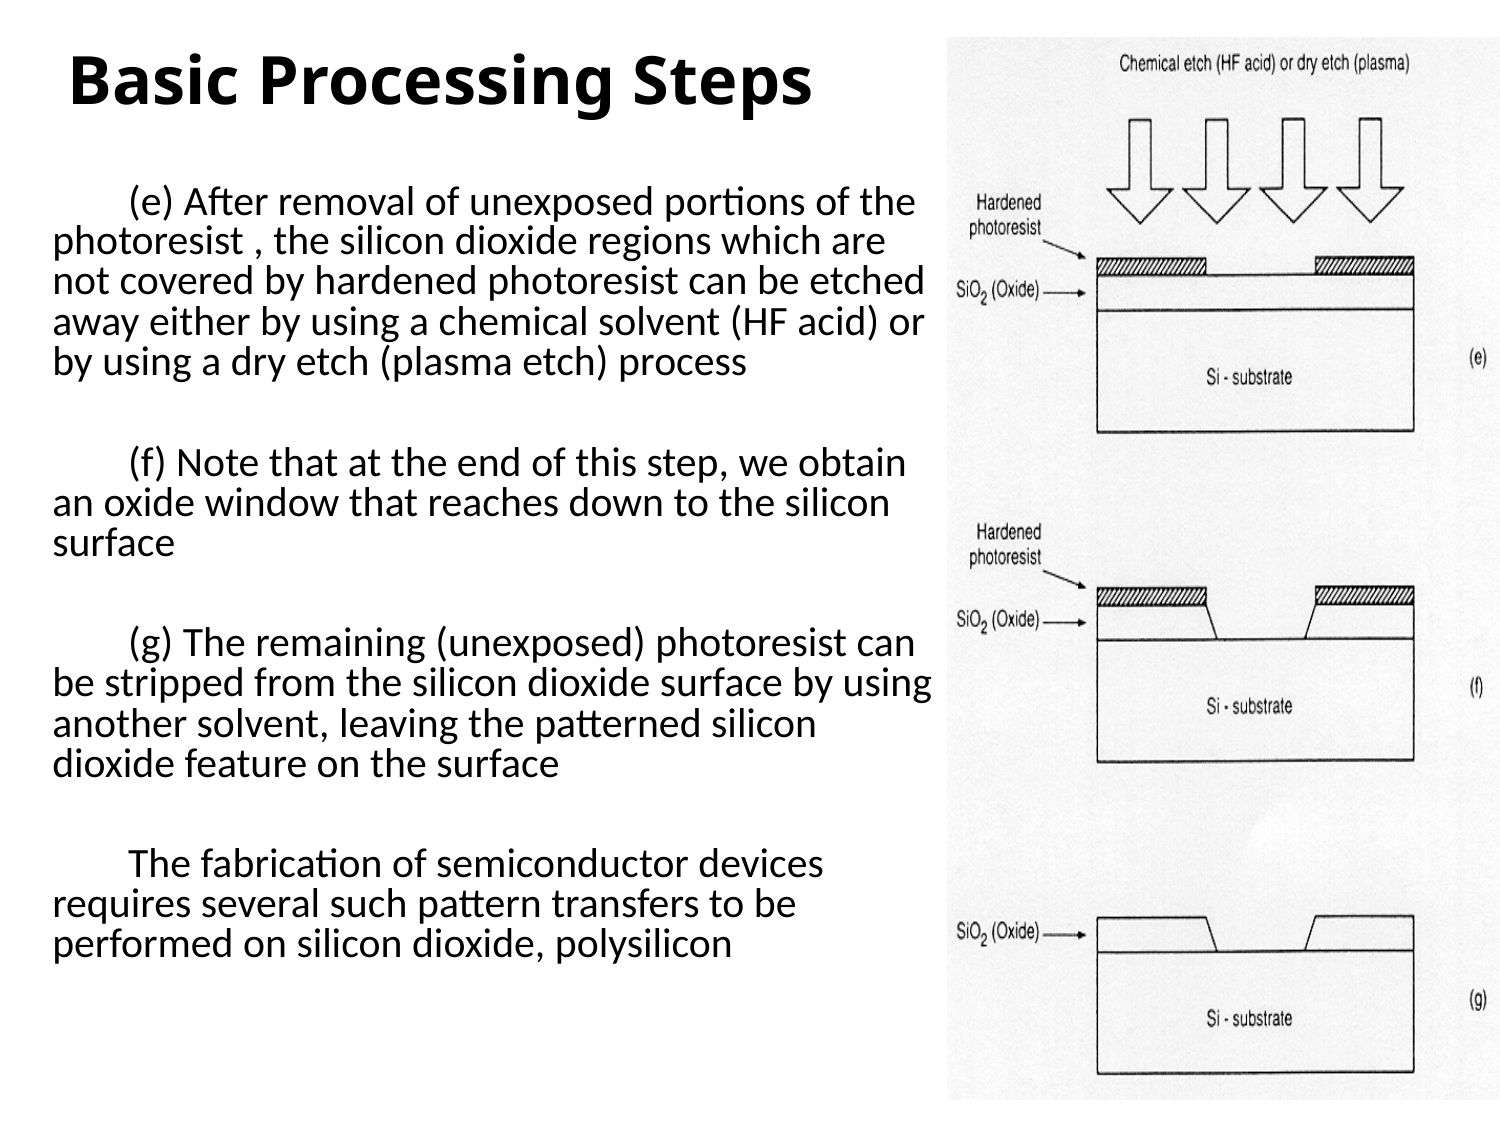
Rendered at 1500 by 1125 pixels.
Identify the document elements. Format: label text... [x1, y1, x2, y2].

picture [947, 37, 1500, 1101]
title Basic Processing Steps [0, 12, 901, 130]
list (e) After removal of unexposed portions of the photoresist , the silicon dioxide regions which are not covered by hardened photoresist can be etched away either by using a chemical solvent (HF acid) or by using a dry etch (plasma etch) process (f) Note that at the end of this step, we obtain an oxide window that reaches down to the silicon surface (g) The remaining (unexposed) photoresist can be stripped from the silicon dioxide surface by using another solvent, leaving the patterned silicon dioxide feature on the surface The fabrication of semiconductor devices requires several such pattern transfers to be performed on silicon dioxide, polysilicon, and metal. [37, 125, 947, 1101]
